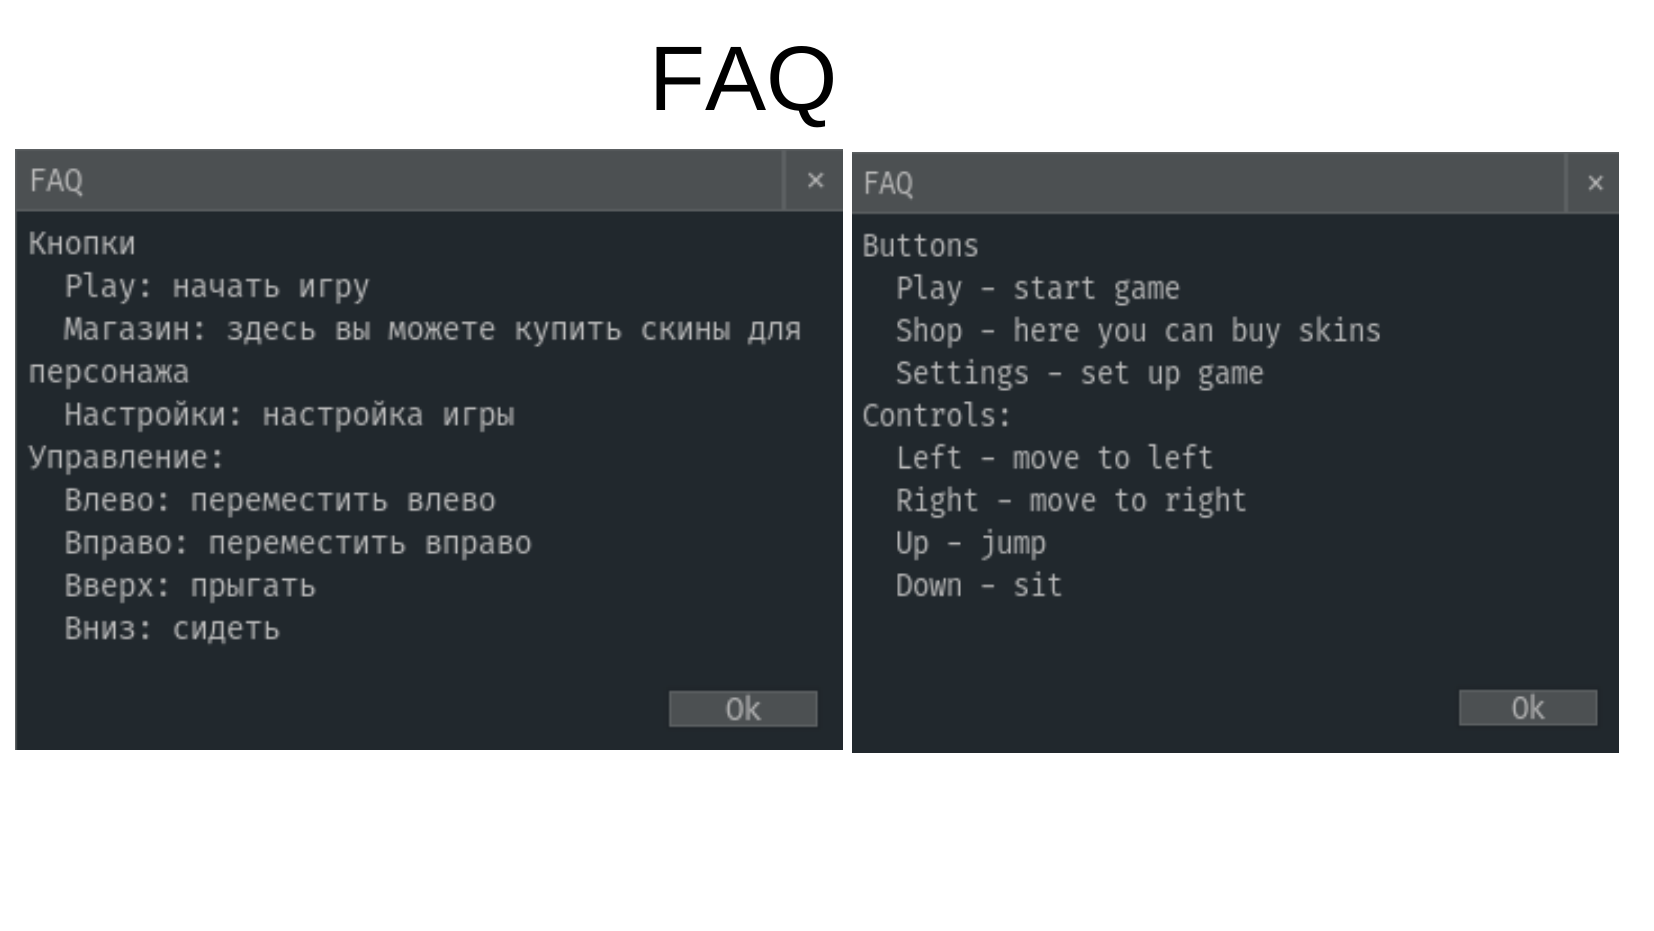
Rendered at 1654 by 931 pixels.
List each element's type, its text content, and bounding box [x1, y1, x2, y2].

picture [852, 152, 1619, 753]
picture [15, 149, 843, 751]
title FAQ [0, 0, 1489, 134]
